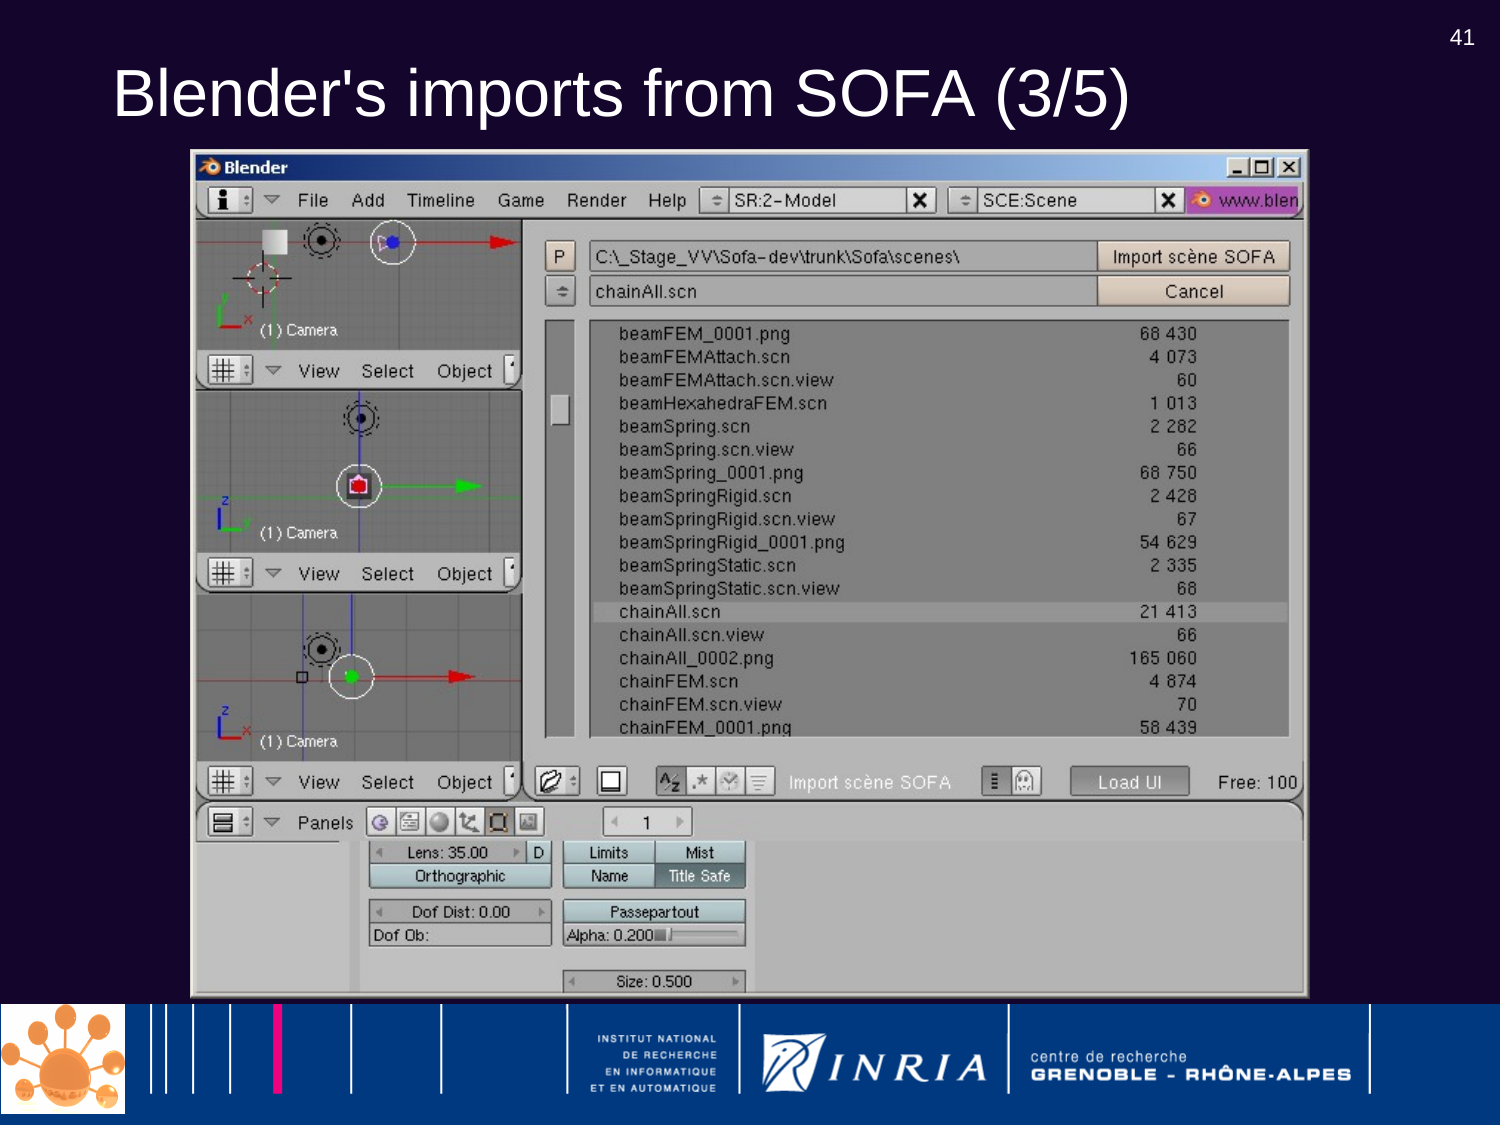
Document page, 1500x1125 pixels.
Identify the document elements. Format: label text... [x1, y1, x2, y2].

picture [190, 188, 1310, 999]
title Blender's imports from SOFA (3/5) [112, 0, 1474, 188]
picture [0, 1004, 1500, 1125]
